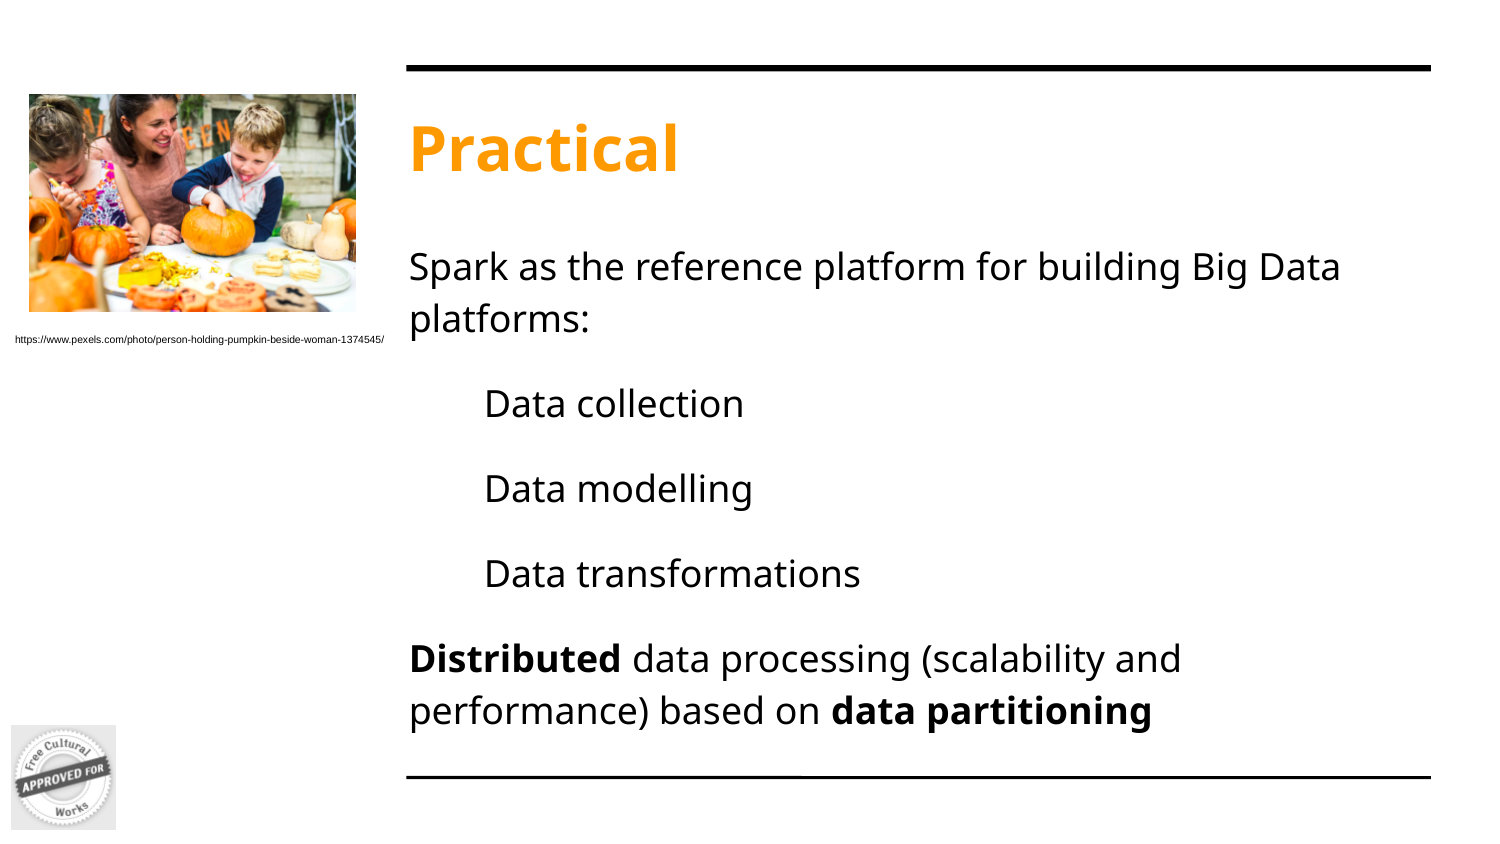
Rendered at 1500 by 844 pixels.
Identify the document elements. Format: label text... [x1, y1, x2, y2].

title Practical [393, 94, 1431, 199]
picture [29, 94, 356, 313]
picture [11, 725, 116, 830]
list Spark as the reference platform for building Big Data platforms: Data collection Data modelling Data transformations Distributed data processing (scalability and performance) based on data partitioning [393, 221, 1431, 715]
text_box https://www.pexels.com/photo/person-holding-pumpkin-beside-woman-1374545/ [0, 318, 493, 357]
